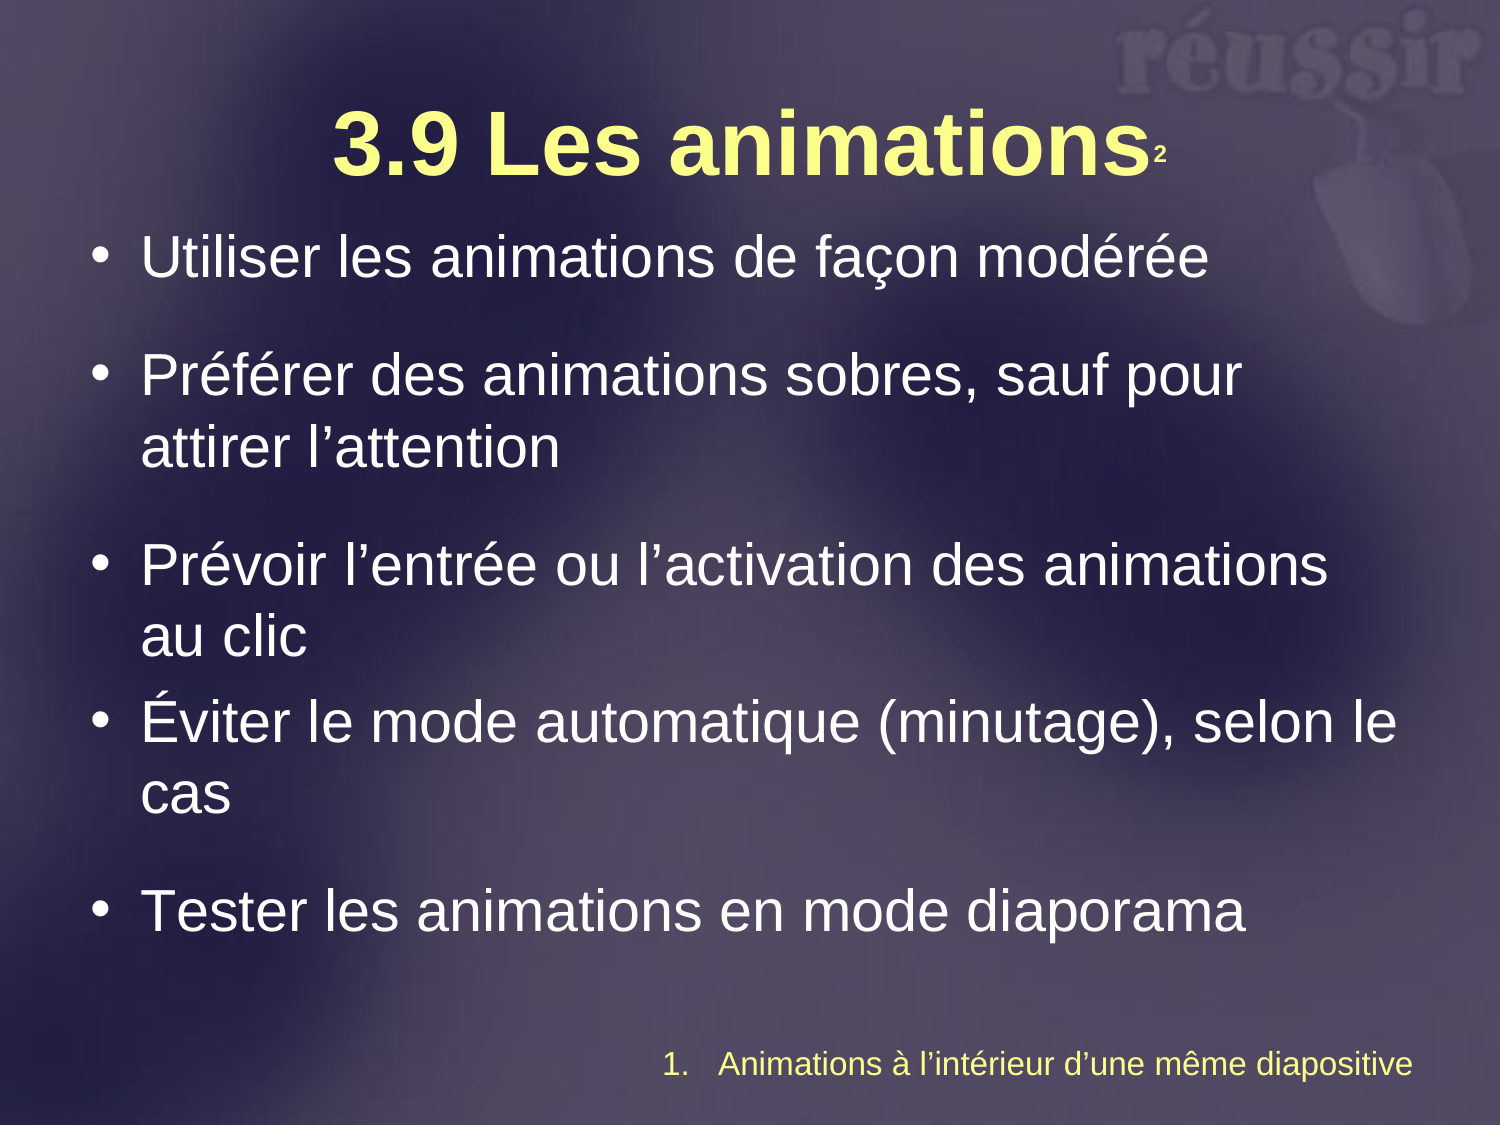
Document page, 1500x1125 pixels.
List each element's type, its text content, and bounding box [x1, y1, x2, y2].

text_box Animations à l’intérieur d’une même diapositive [76, 1034, 1430, 1091]
title 3.9 Les animations2 [75, 45, 1426, 210]
list Utiliser les animations de façon modérée Préférer des animations sobres, sauf pour attirer l’attention Prévoir l’entrée ou l’activation des animations au clic Éviter le mode automatique (minutage), selon le cas Tester les animations en mode diaporama [75, 210, 1426, 954]
picture [0, 0, 1500, 1125]
